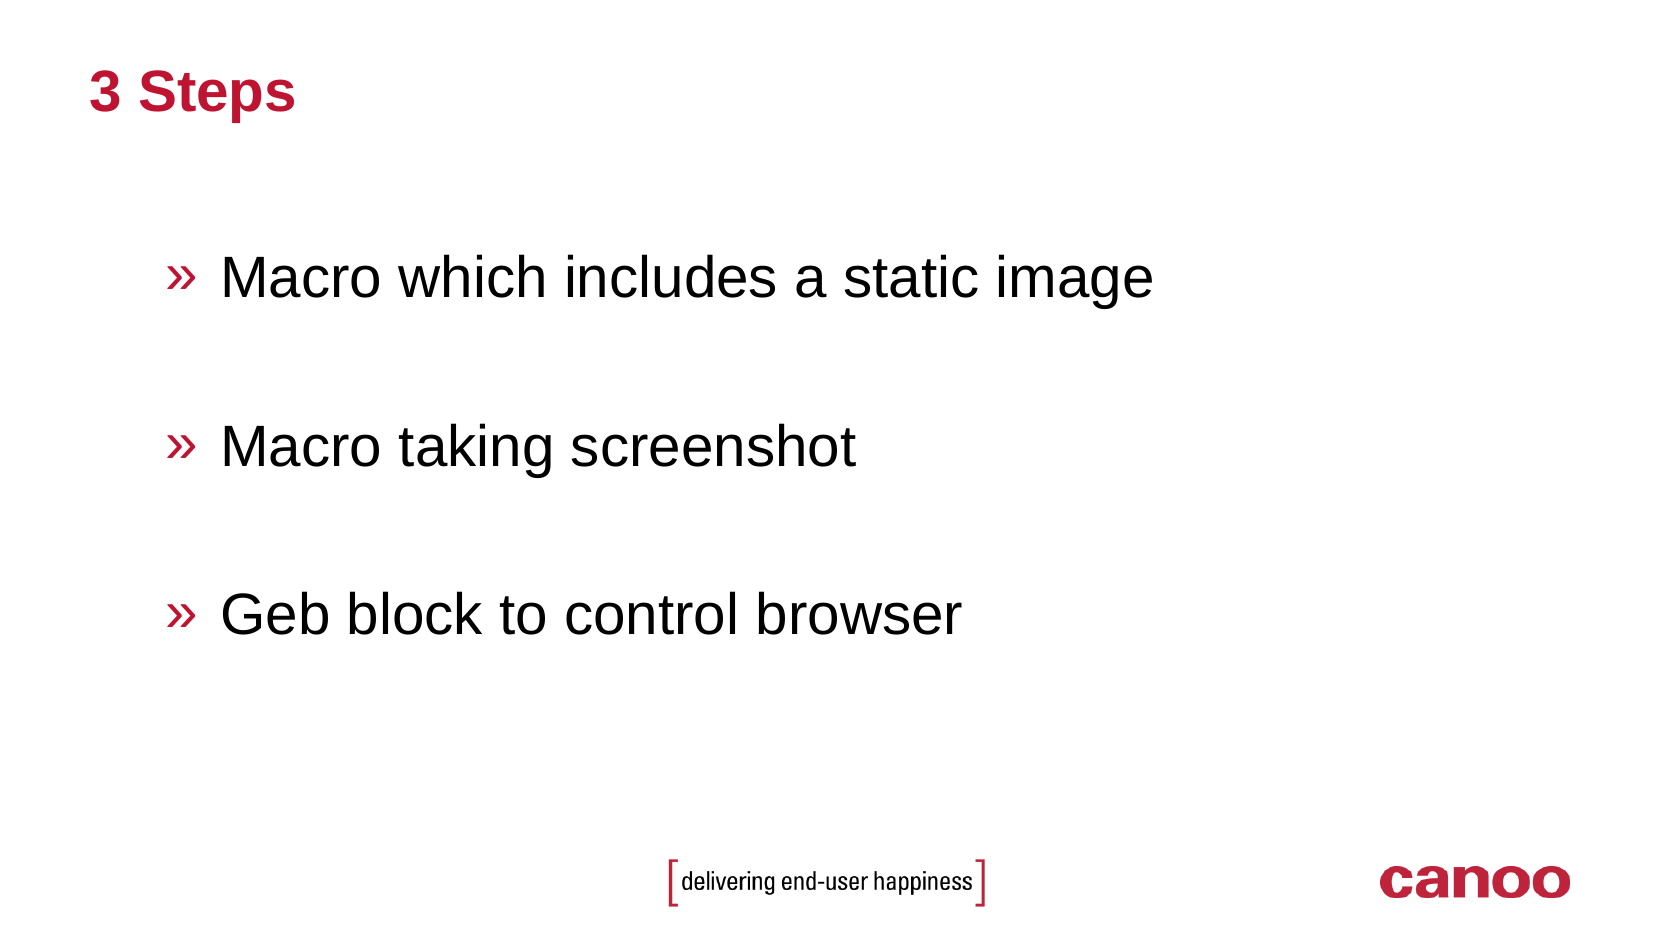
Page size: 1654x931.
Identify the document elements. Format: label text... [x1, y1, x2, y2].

picture [1380, 866, 1570, 898]
list Macro which includes a static image Macro taking screenshot Geb block to control browser [150, 231, 1291, 757]
picture [662, 855, 991, 910]
title 3 Steps [75, 45, 1591, 136]
